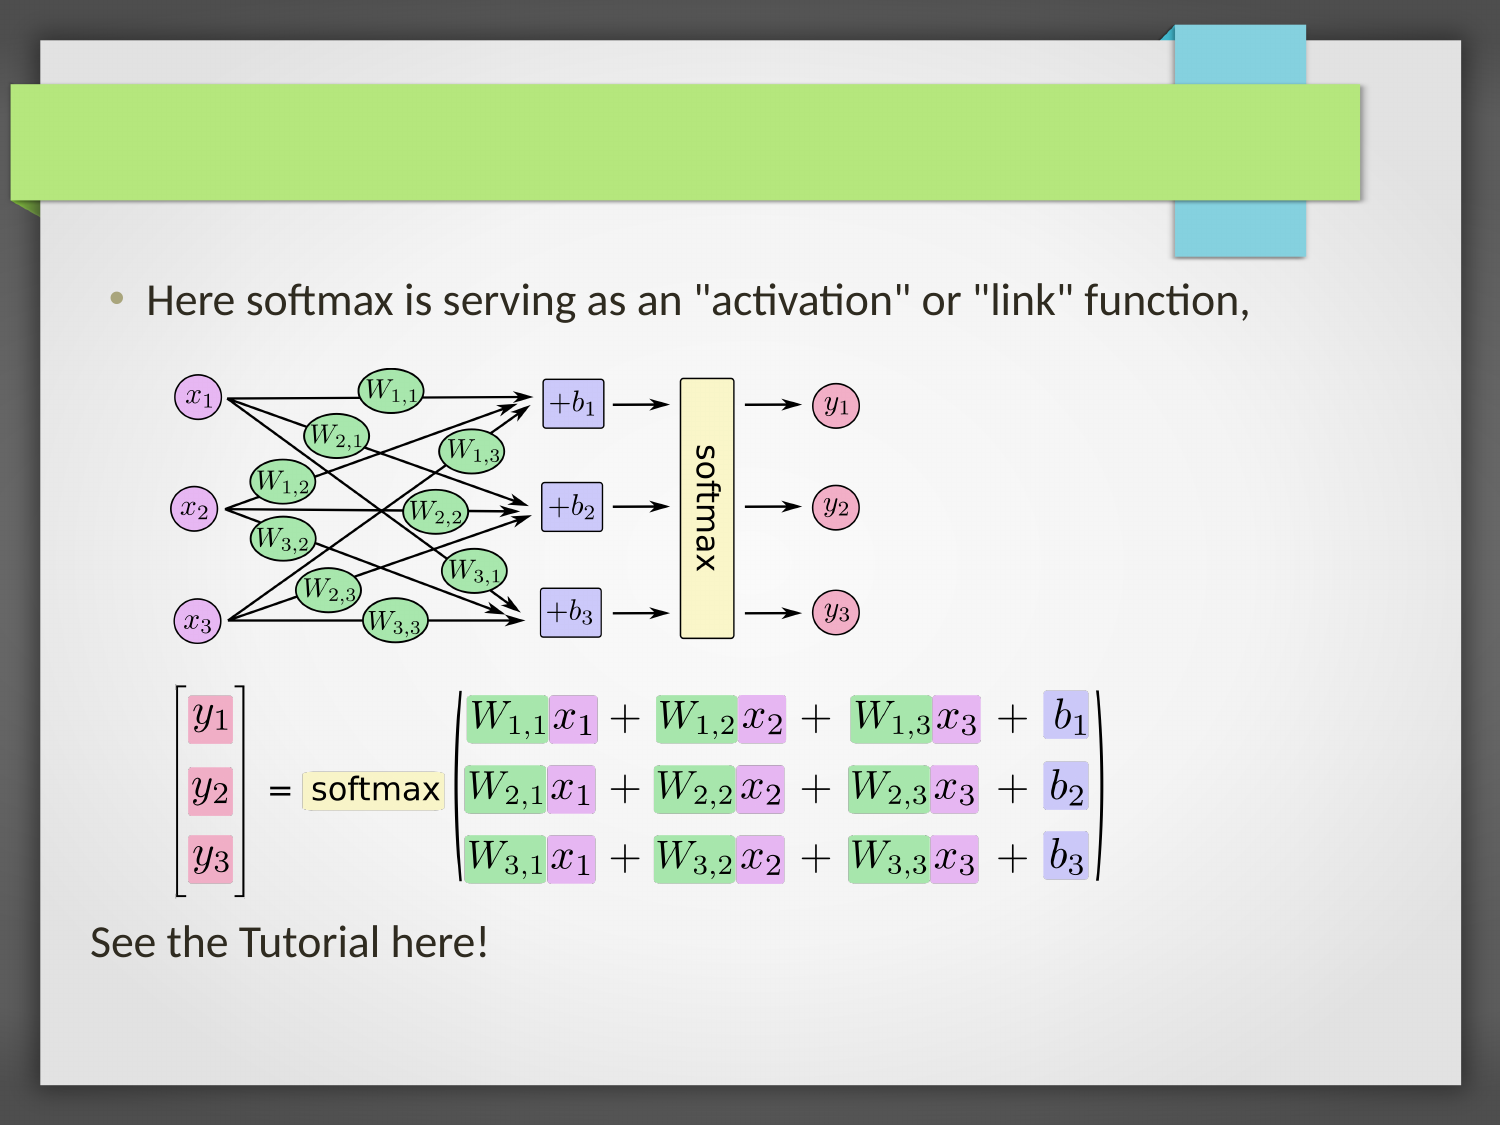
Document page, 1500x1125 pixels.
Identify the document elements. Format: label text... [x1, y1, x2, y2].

list Here softmax is serving as an "activation" or "link" function, See the Tutorial here! [75, 262, 1325, 1050]
picture [0, 0, 1500, 1125]
title [75, 45, 1325, 233]
